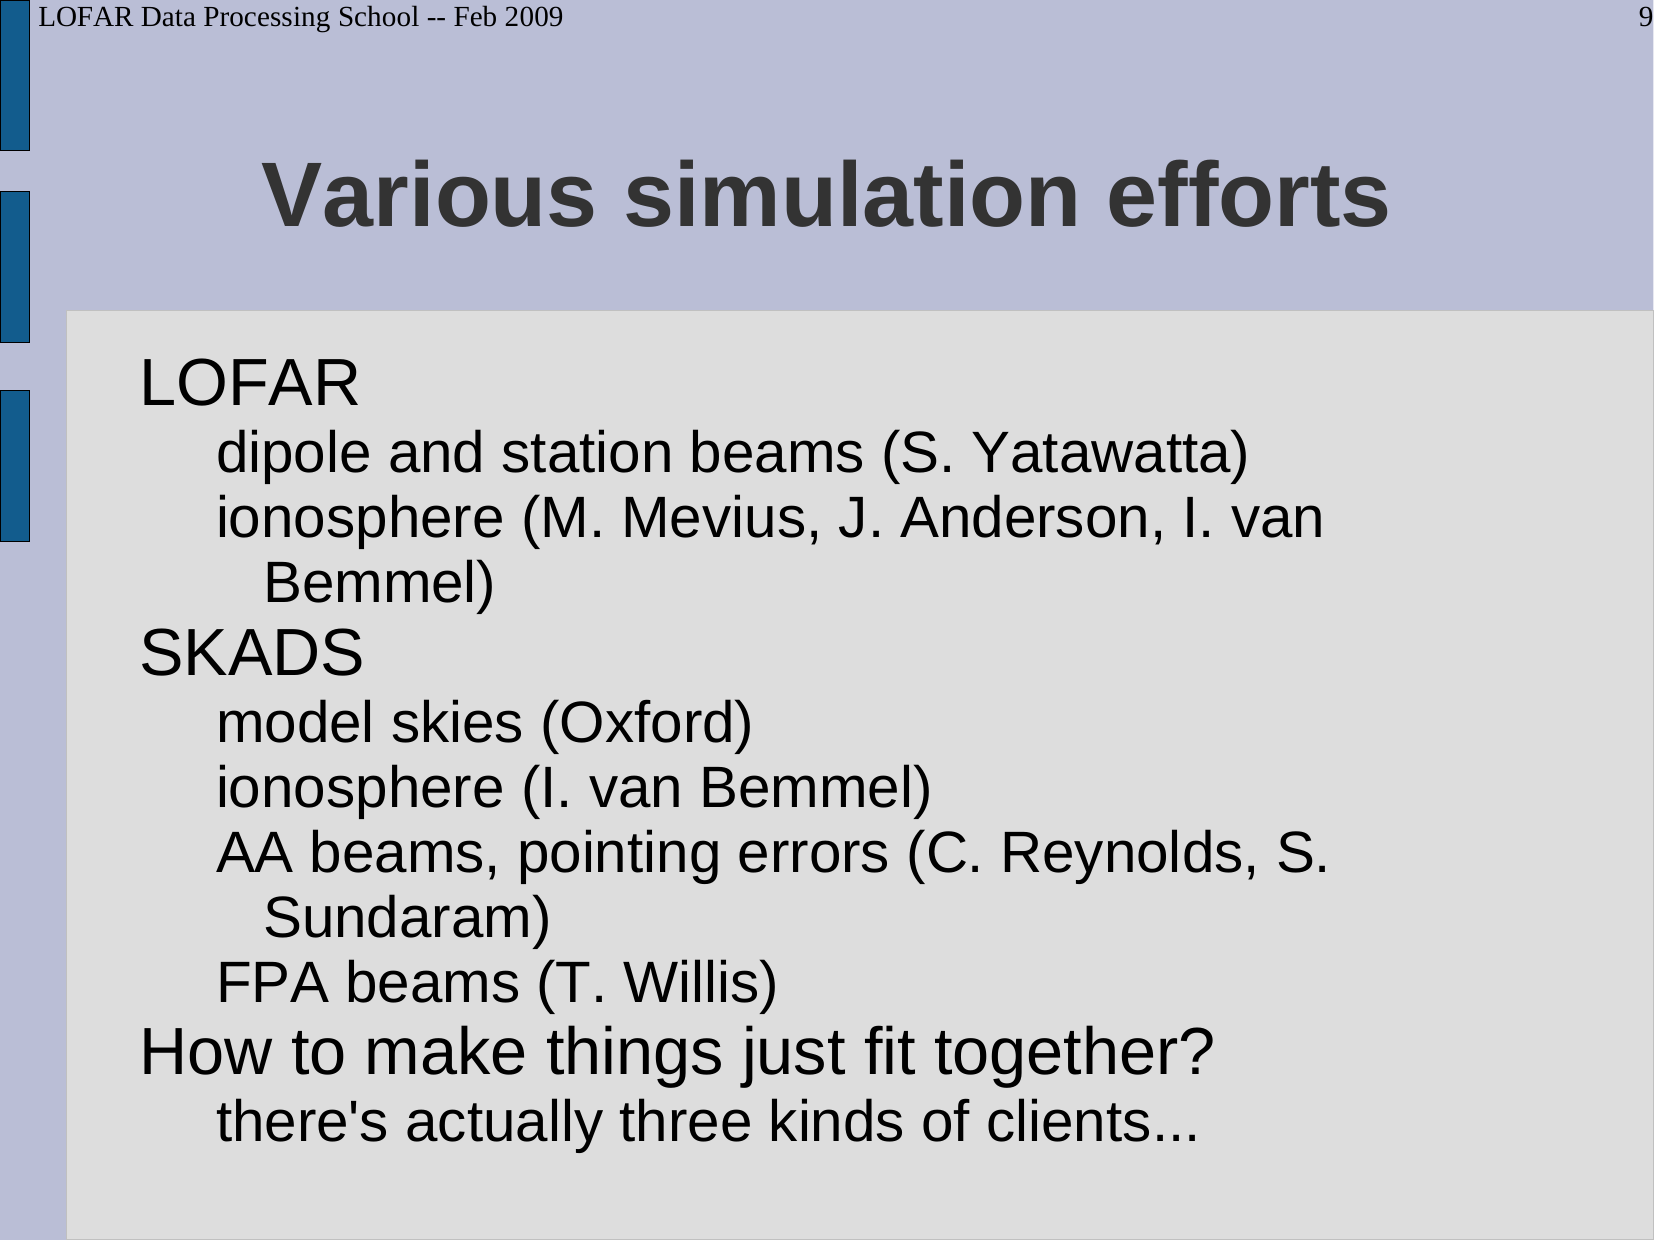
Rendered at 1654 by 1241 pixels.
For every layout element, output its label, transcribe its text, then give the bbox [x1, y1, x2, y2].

list LOFAR dipole and station beams (S. Yatawatta) ionosphere (M. Mevius, J. Anderson, I. van Bemmel) SKADS model skies (Oxford) ionosphere (I. van Bemmel) AA beams, pointing errors (C. Reynolds, S. Sundaram) FPA beams (T. Willis) How to make things just fit together? there's actually three kinds of clients... [121, 344, 1534, 1188]
title Various simulation efforts [121, 91, 1534, 299]
